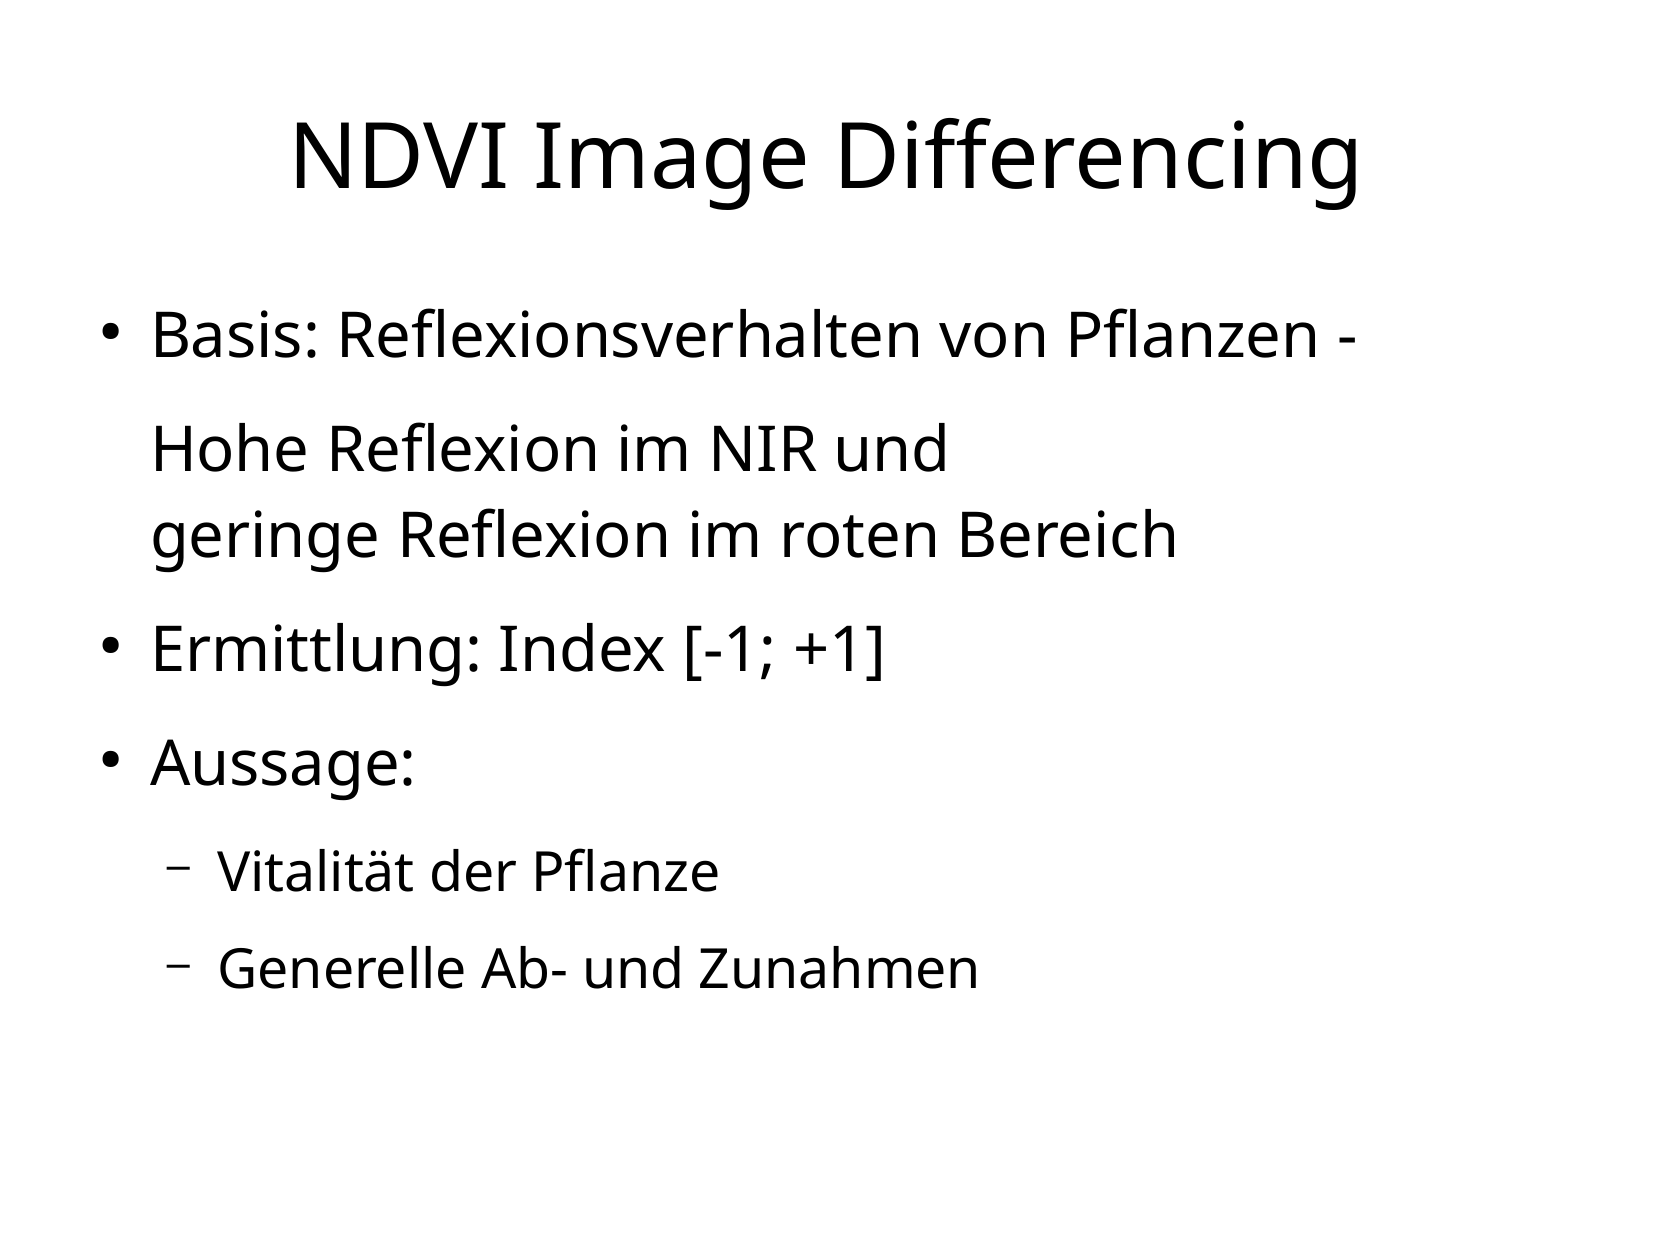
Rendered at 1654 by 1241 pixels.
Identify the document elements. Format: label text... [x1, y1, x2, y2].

list Basis: Reflexionsverhalten von Pflanzen - Hohe Reflexion im NIR und geringe Reflexion im roten Bereich Ermittlung: Index [-1; +1] Aussage: Vitalität der Pflanze Generelle Ab- und Zunahmen [82, 290, 1571, 1010]
title NDVI Image Differencing [82, 49, 1571, 257]
